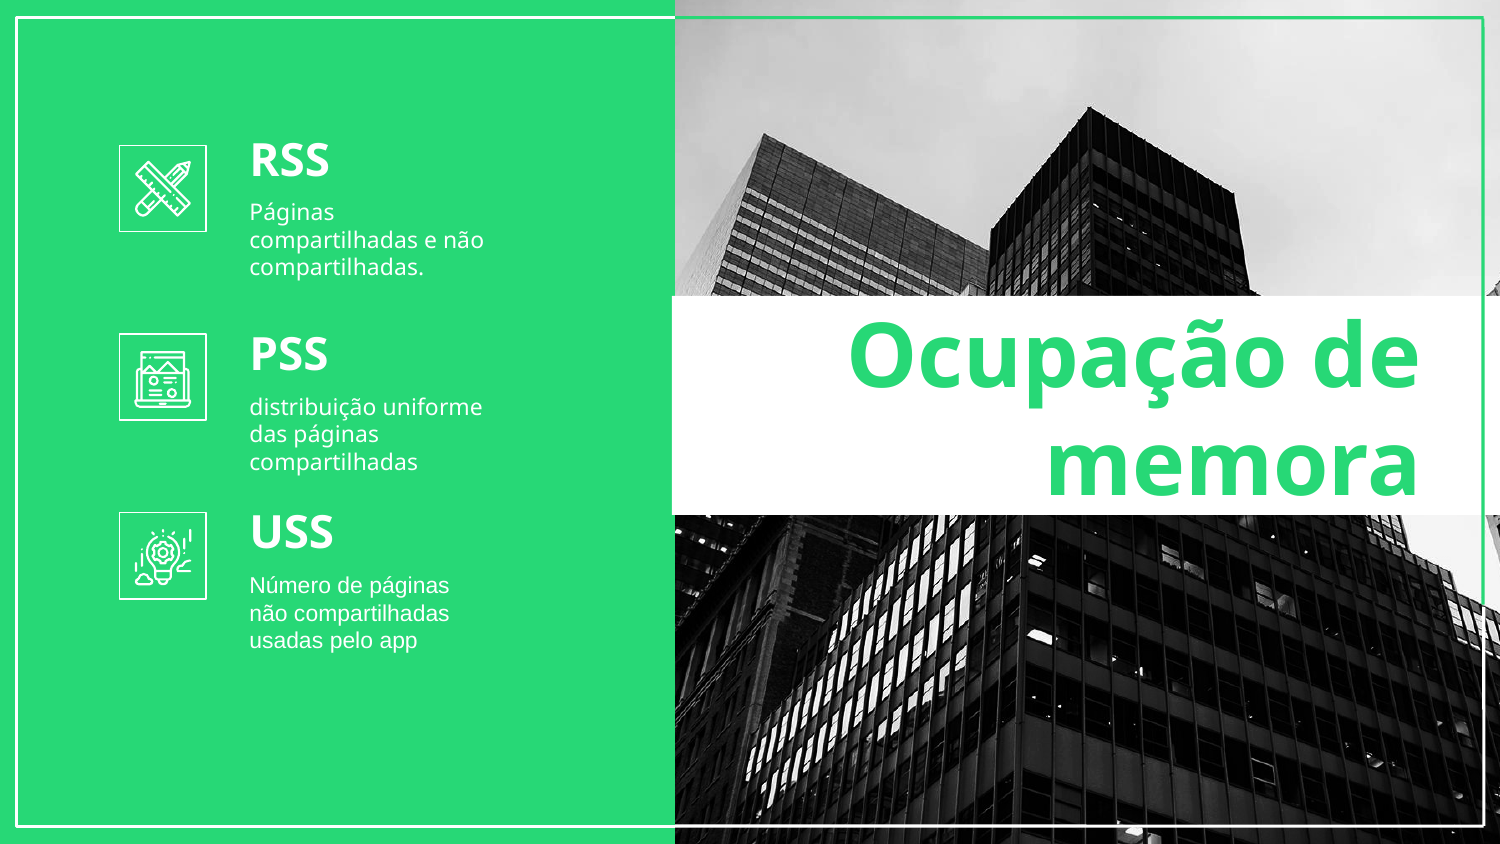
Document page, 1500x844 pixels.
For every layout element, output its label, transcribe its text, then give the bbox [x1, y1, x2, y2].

picture [675, 0, 1500, 295]
subtitle Páginas compartilhadas e não compartilhadas. [234, 182, 505, 327]
picture [675, 515, 1500, 844]
text_box [140, 552, 144, 567]
text_box [134, 531, 181, 586]
text_box [134, 561, 138, 573]
subtitle USS [234, 522, 502, 549]
text_box [1485, 295, 1500, 515]
subtitle PSS [234, 334, 502, 371]
text_box [176, 559, 192, 573]
text_box [135, 160, 191, 217]
subtitle RSS [234, 139, 502, 176]
text_box [134, 351, 192, 408]
picture [675, 20, 1481, 295]
text_box [671, 295, 1481, 515]
subtitle Número de páginas não compartilhadas usadas pelo app [234, 555, 505, 700]
subtitle distribuição uniforme das páginas compartilhadas [234, 377, 505, 522]
text_box [151, 540, 175, 565]
title Ocupação de memora [801, 310, 1437, 501]
